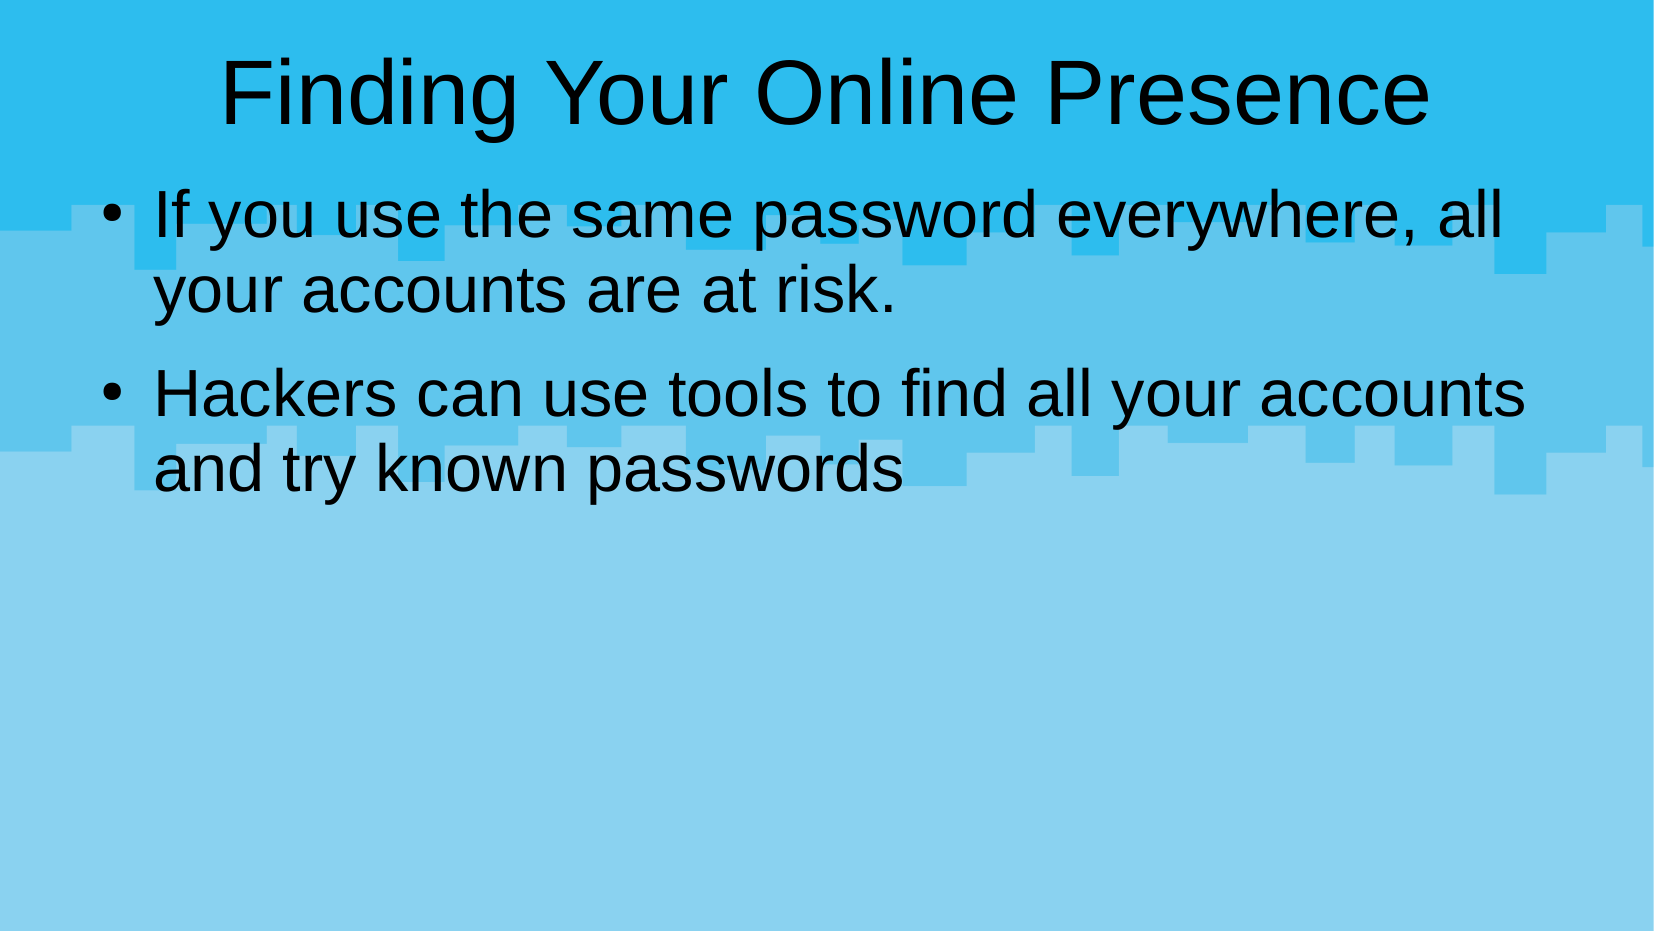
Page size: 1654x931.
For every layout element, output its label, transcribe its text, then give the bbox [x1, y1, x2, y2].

list If you use the same password everywhere, all your accounts are at risk. Hackers can use tools to find all your accounts and try known passwords [82, 177, 1571, 827]
picture [0, 0, 1654, 931]
title Finding Your Online Presence [82, 37, 1571, 148]
